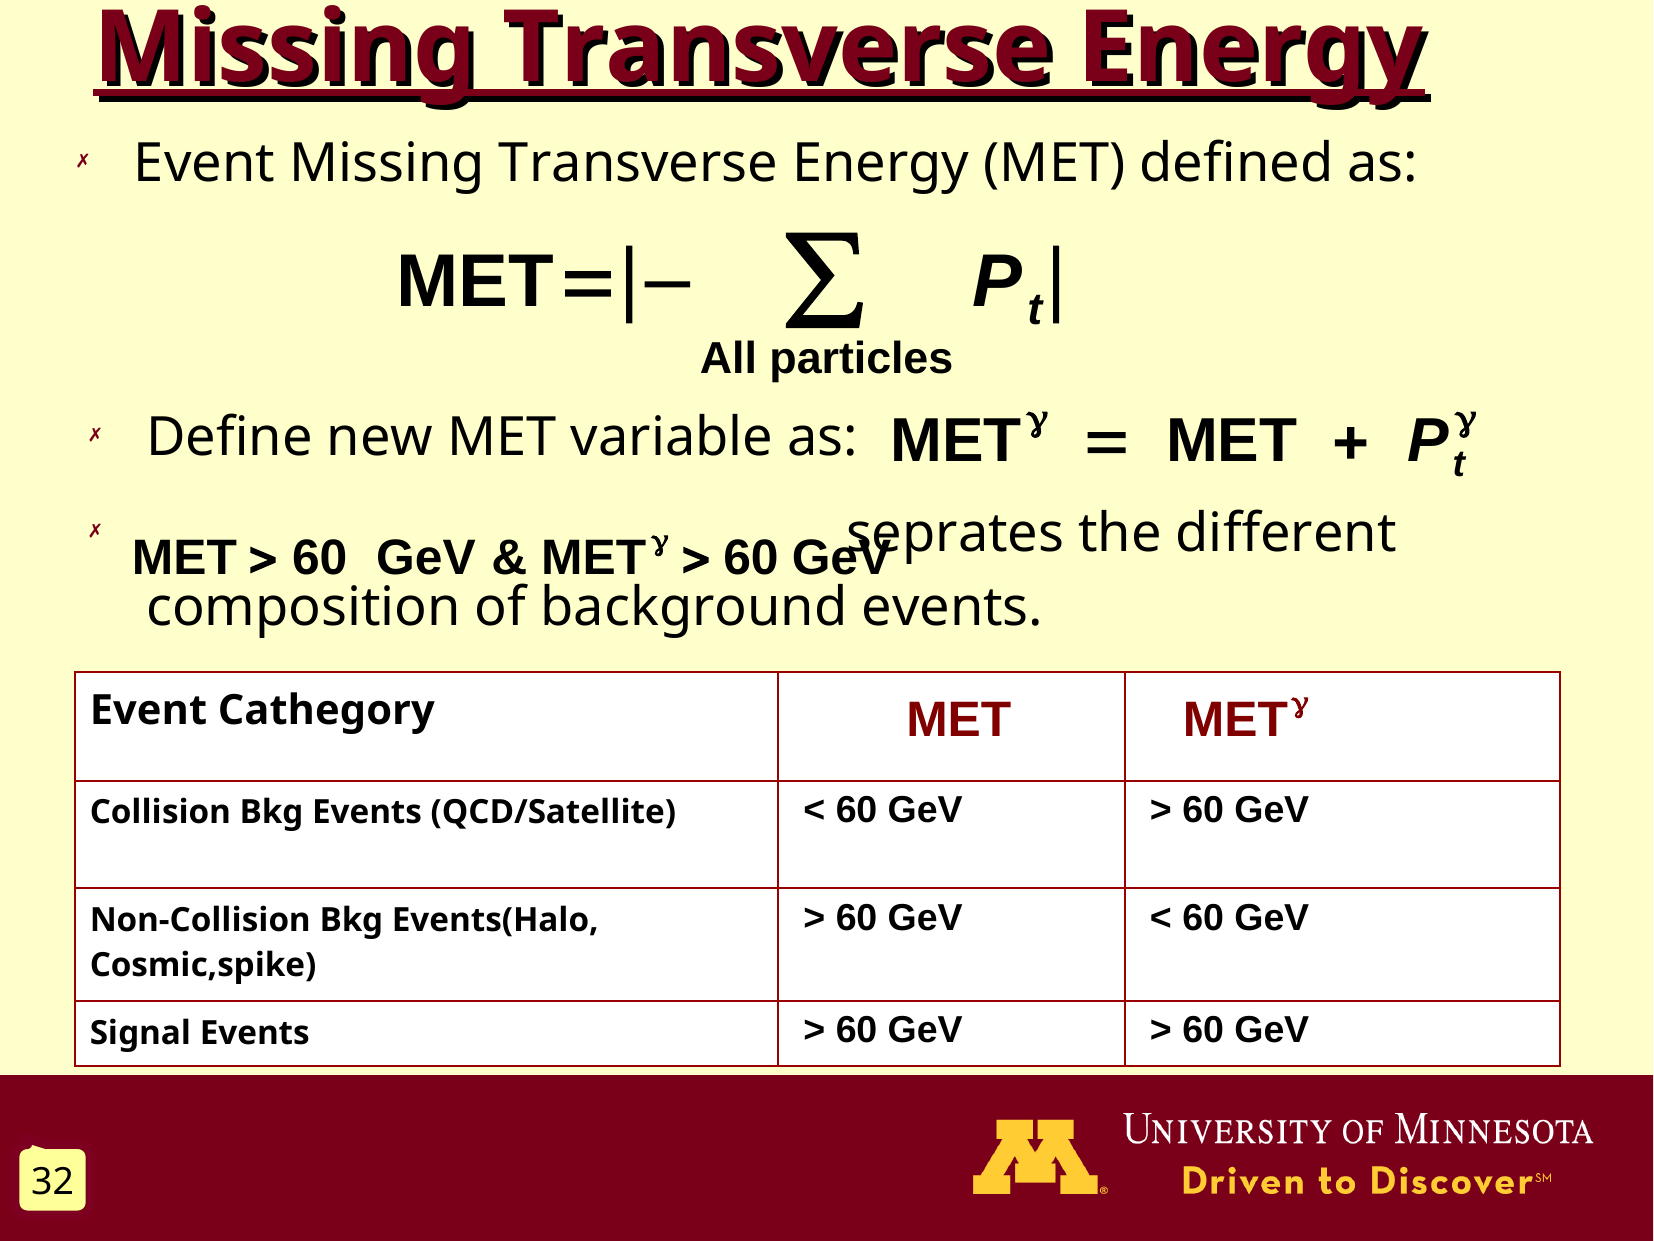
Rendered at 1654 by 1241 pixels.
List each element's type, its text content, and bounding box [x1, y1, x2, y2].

text_box 32 [15, 1137, 91, 1216]
chart [884, 405, 1485, 485]
table_cell > 60 GeV [779, 889, 1124, 1000]
chart [1176, 691, 1318, 748]
table_cell Non-Collision Bkg Events(Halo, Cosmic,spike) [76, 889, 777, 1000]
list Define new MET variable as: seprates the different composition of background events. [75, 390, 1651, 691]
table_header [1126, 673, 1559, 780]
chart [125, 529, 901, 586]
table_header [779, 673, 1124, 780]
table_cell Collision Bkg Events (QCD/Satellite) [76, 782, 777, 887]
table_cell < 60 GeV [779, 782, 1124, 887]
picture [0, 1075, 1654, 1241]
title Missing Transverse Energy [78, 0, 1548, 117]
table_header Event Cathegory [76, 673, 777, 780]
table_cell Signal Events [76, 1002, 777, 1065]
chart [390, 225, 1080, 383]
list Event Missing Transverse Energy (MET) defined as: [63, 120, 1606, 256]
table_cell > 60 GeV [1126, 1002, 1559, 1065]
table_cell < 60 GeV [1126, 889, 1559, 1000]
table_cell > 60 GeV [779, 1002, 1124, 1065]
table_cell > 60 GeV [1126, 782, 1559, 887]
chart [900, 691, 1020, 748]
